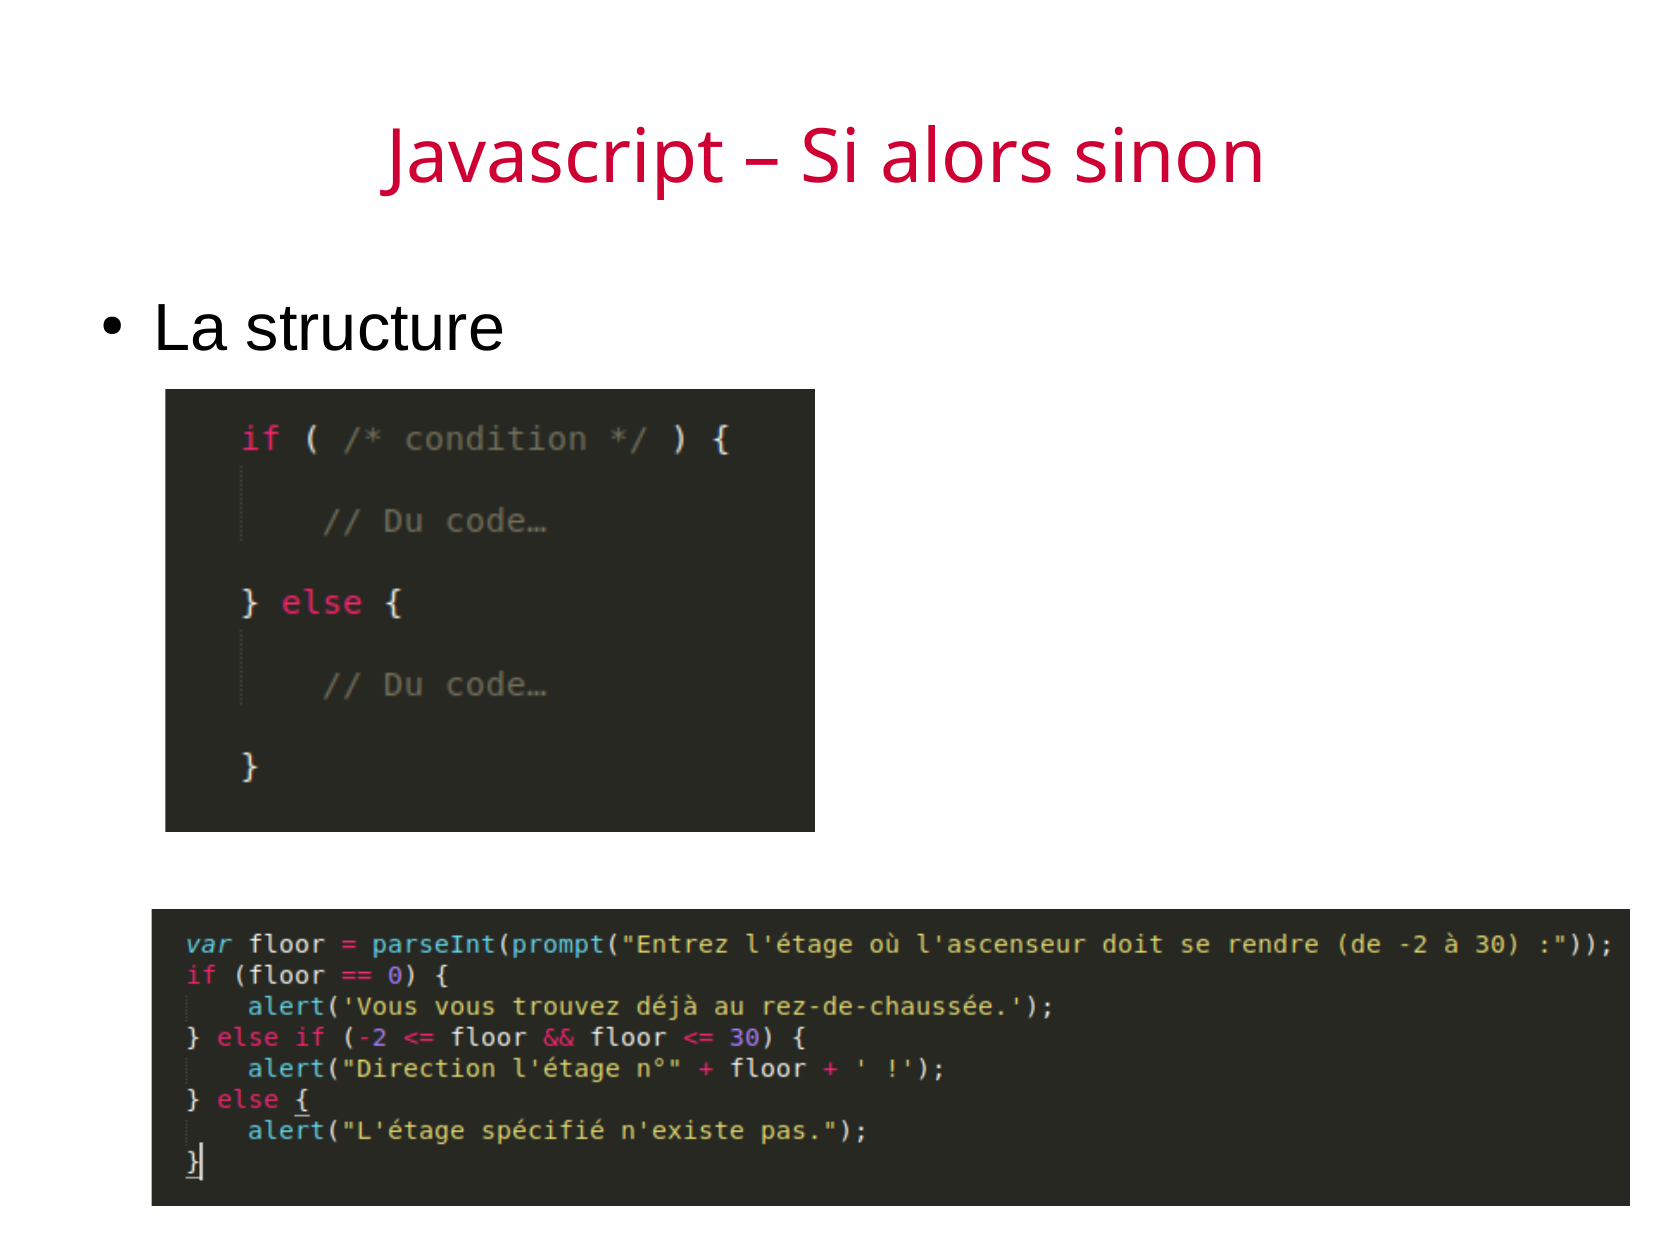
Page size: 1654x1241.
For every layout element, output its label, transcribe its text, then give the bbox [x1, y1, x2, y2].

picture [165, 389, 815, 832]
list La structure [82, 290, 1571, 1010]
picture [151, 909, 1630, 1206]
title Javascript – Si alors sinon [82, 49, 1571, 257]
